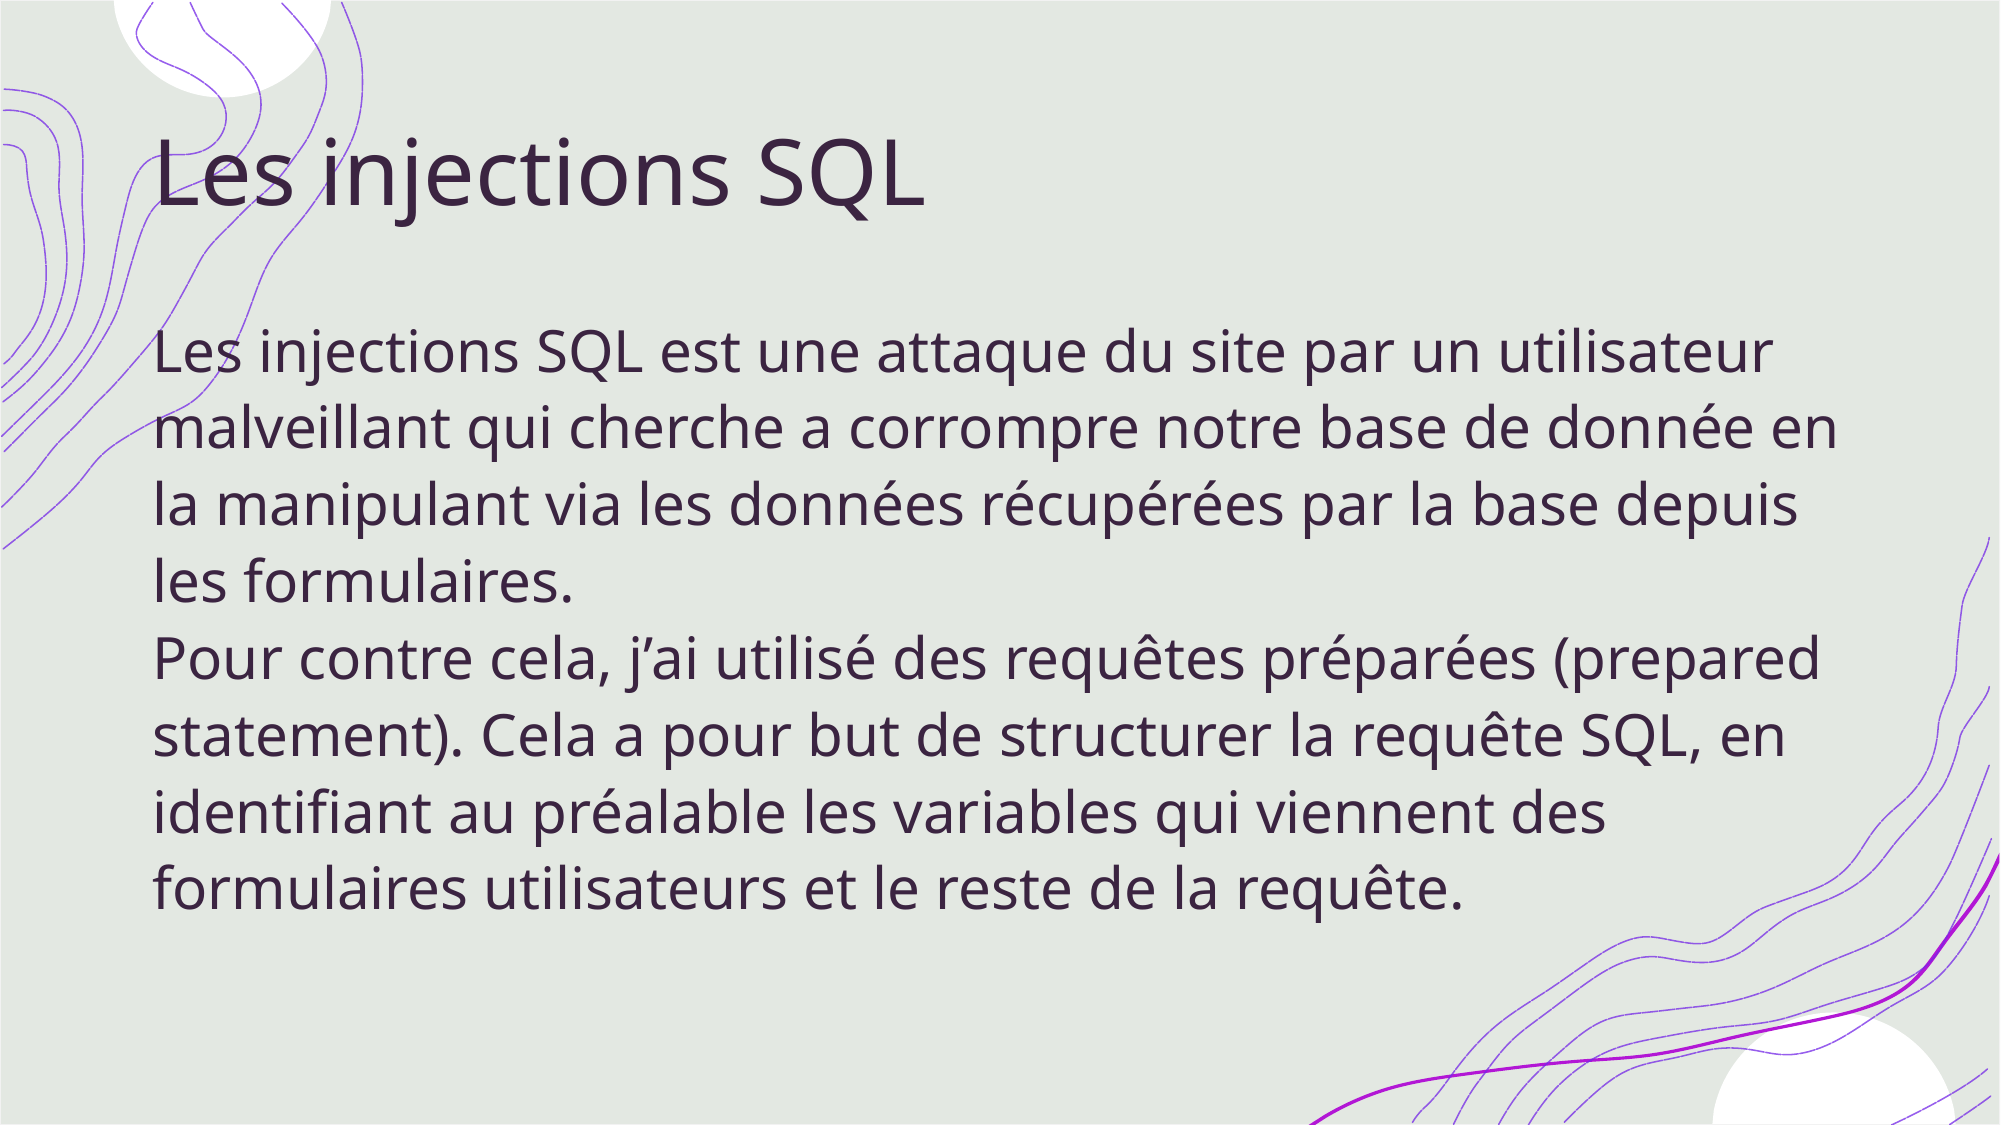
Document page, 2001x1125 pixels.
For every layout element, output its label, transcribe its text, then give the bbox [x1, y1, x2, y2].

title Les injections SQL [137, 59, 1863, 278]
list Les injections SQL est une attaque du site par un utilisateur malveillant qui cherche a corrompre notre base de donnée en la manipulant via les données récupérées par la base depuis les formulaires. Pour contre cela, j’ai utilisé des requêtes préparées (prepared statement). Cela a pour but de structurer la requête SQL, en identifiant au préalable les variables qui viennent des formulaires utilisateurs et le reste de la requête. [137, 299, 1863, 1014]
